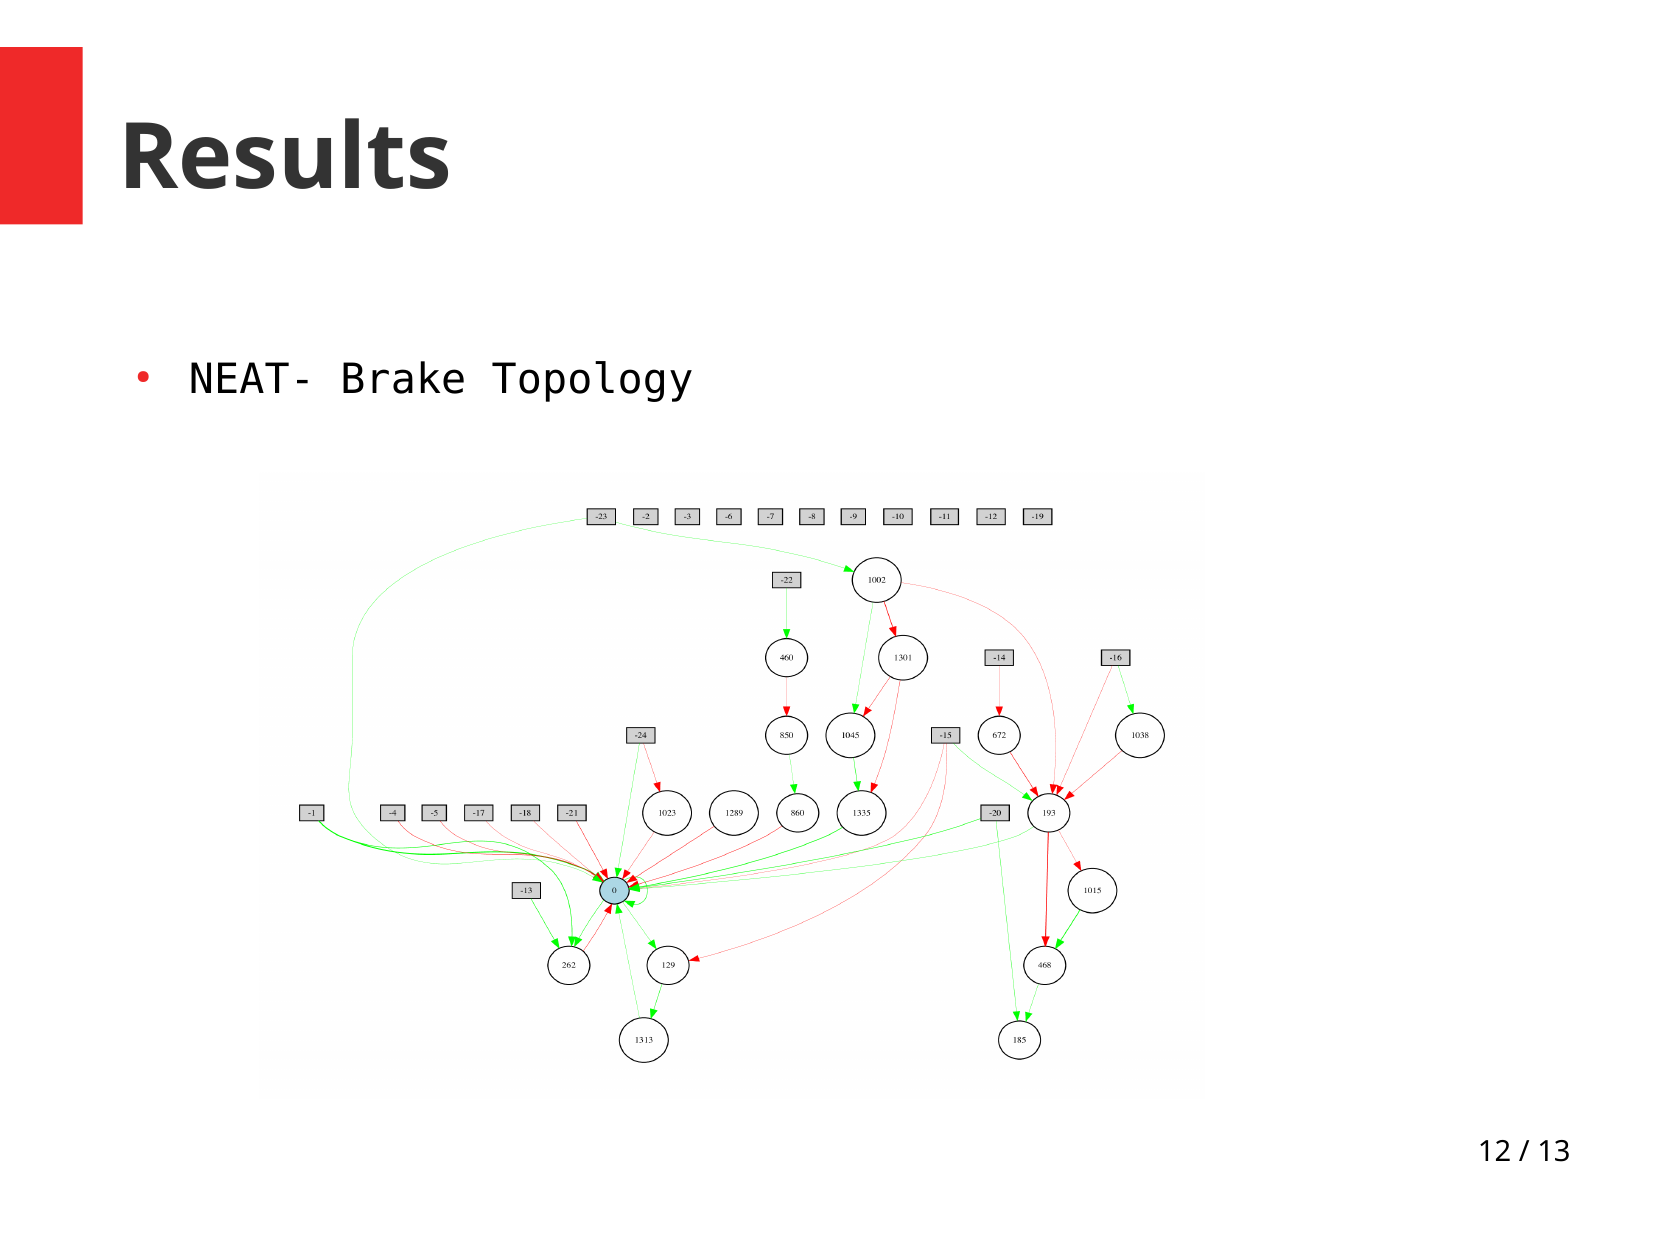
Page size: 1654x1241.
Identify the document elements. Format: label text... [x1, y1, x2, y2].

list NEAT- Brake Topology [118, 354, 1536, 1074]
title Results [118, 49, 1571, 257]
picture [259, 472, 1205, 1099]
